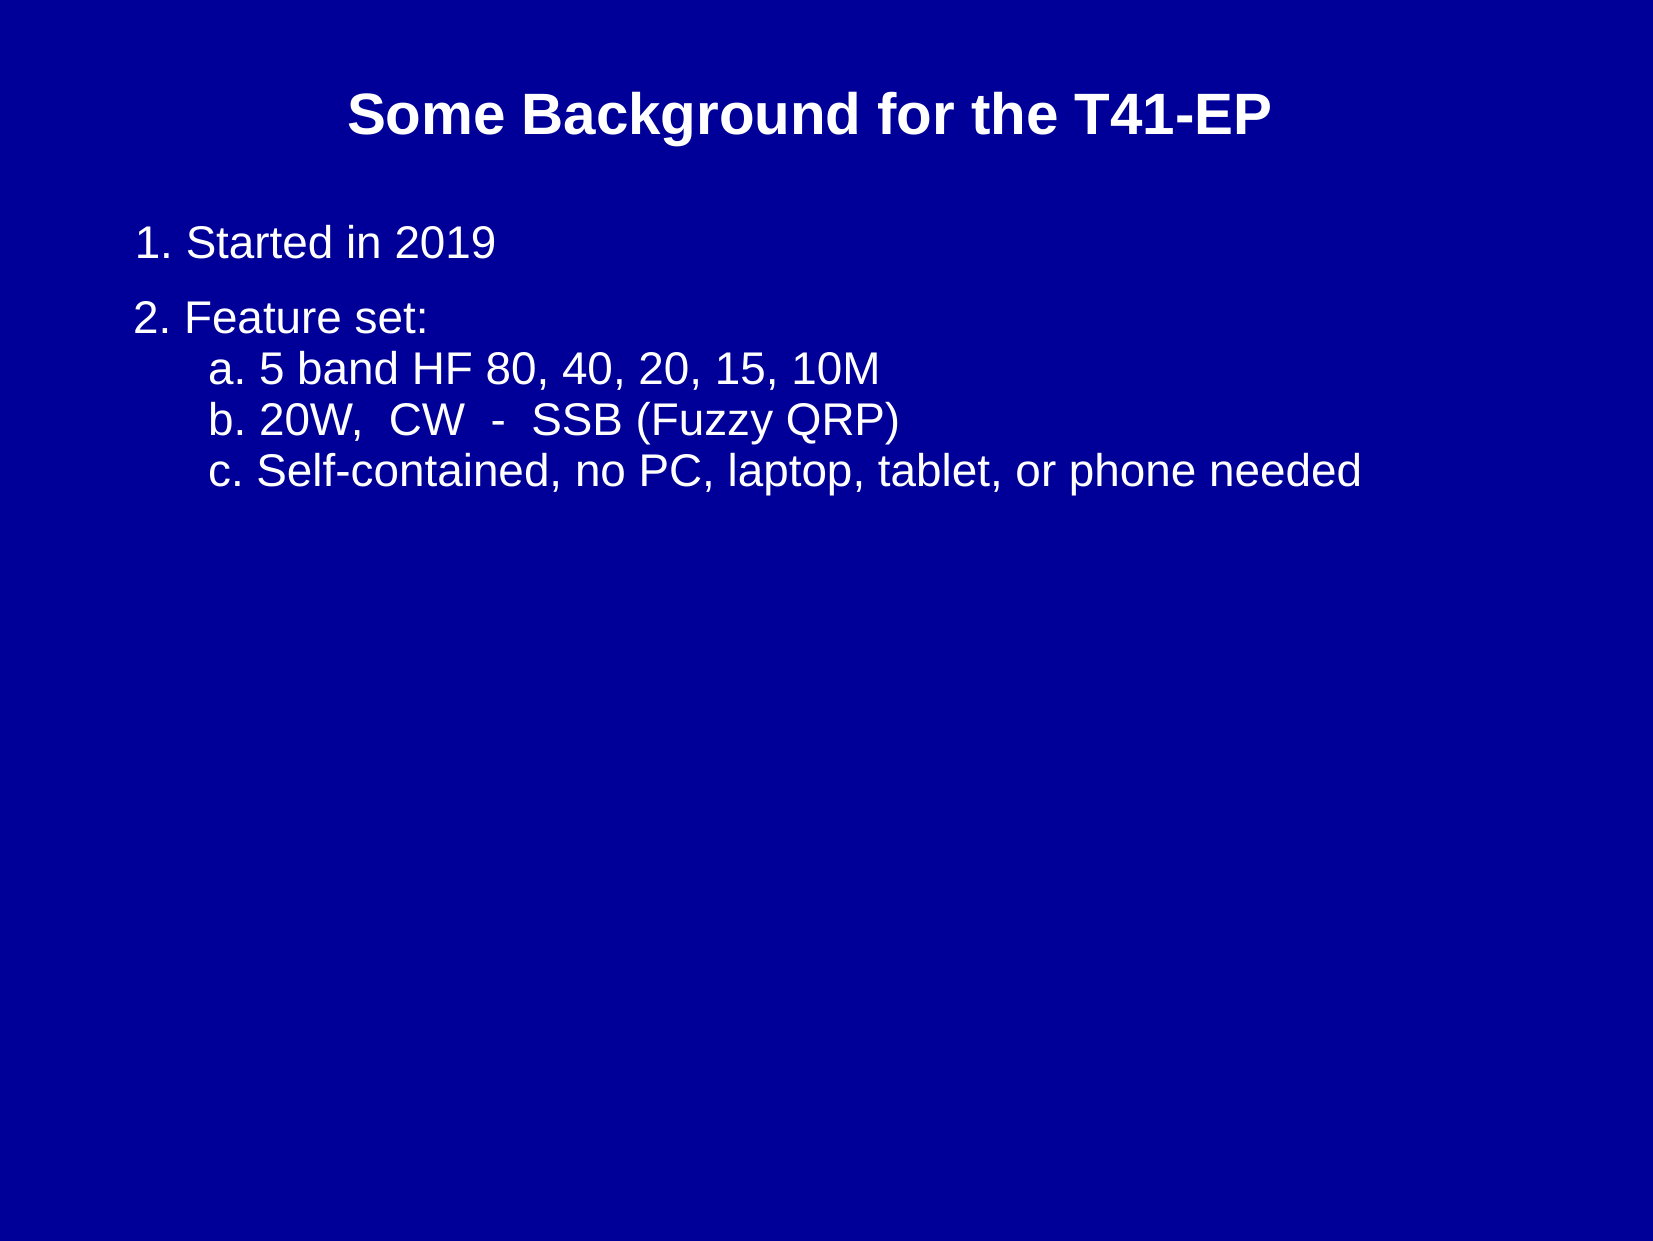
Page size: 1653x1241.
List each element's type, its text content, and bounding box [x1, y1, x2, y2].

text_box 1. Started in 2019 [120, 210, 512, 276]
text_box 2. Feature set: a. 5 band HF 80, 40, 20, 15, 10M b. 20W, CW - SSB (Fuzzy QRP) c. Self-contained, no PC, laptop, tablet, or phone needed [118, 285, 1378, 505]
text_box Some Background for the T41-EP [330, 75, 1291, 166]
